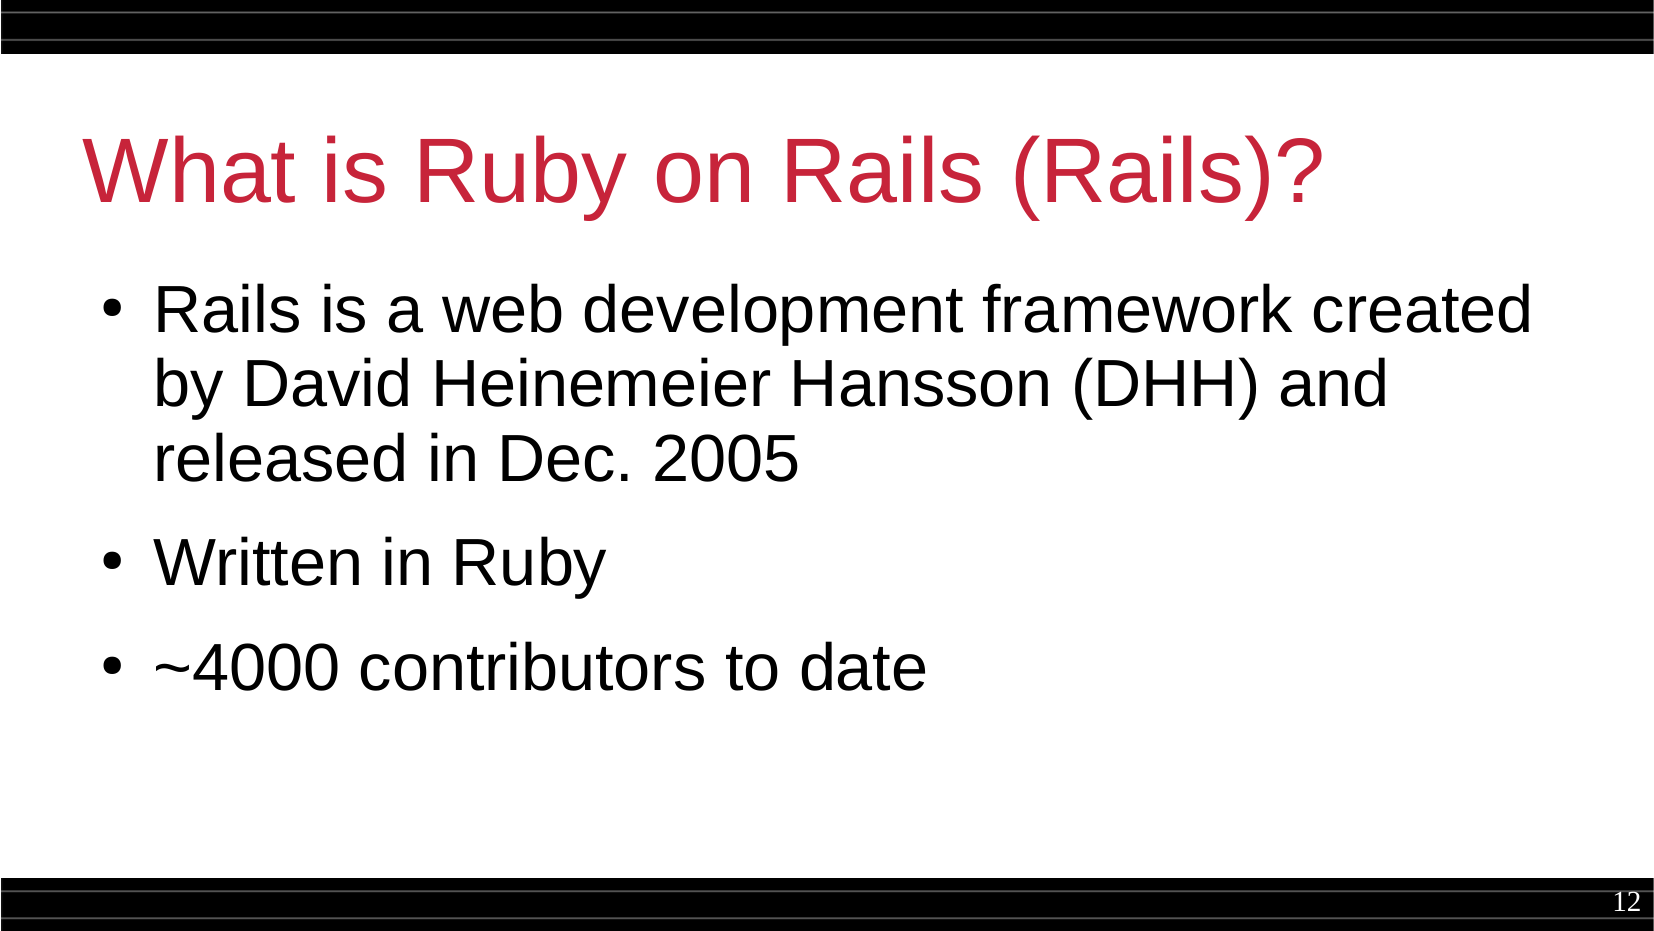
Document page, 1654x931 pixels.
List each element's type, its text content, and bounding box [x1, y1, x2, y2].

picture [1, 0, 1654, 54]
list Rails is a web development framework created by David Heinemeier Hansson (DHH) and released in Dec. 2005 Written in Ruby ~4000 contributors to date [82, 271, 1571, 758]
picture [1, 878, 1654, 931]
title What is Ruby on Rails (Rails)? [82, 92, 1571, 249]
